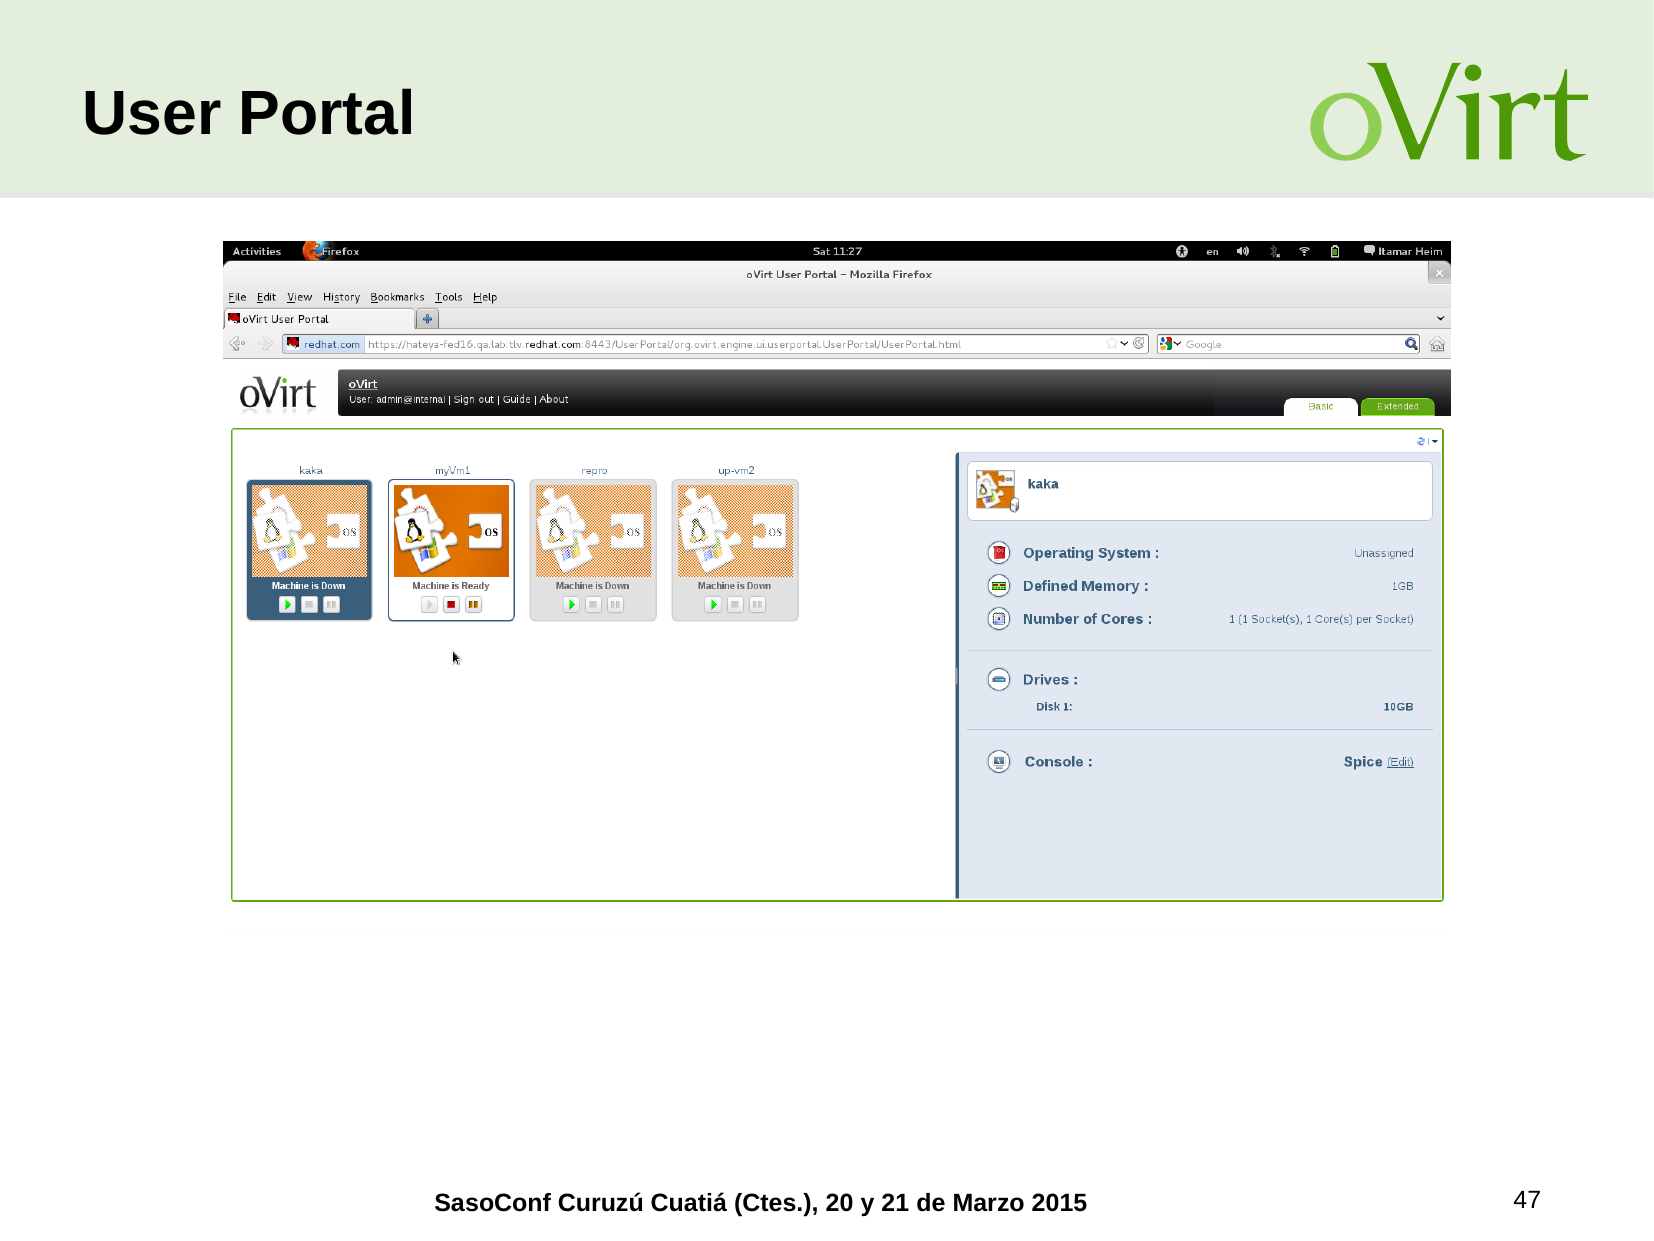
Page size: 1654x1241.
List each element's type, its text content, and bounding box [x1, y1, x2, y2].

title User Portal [82, 37, 1571, 188]
picture [223, 241, 1451, 932]
